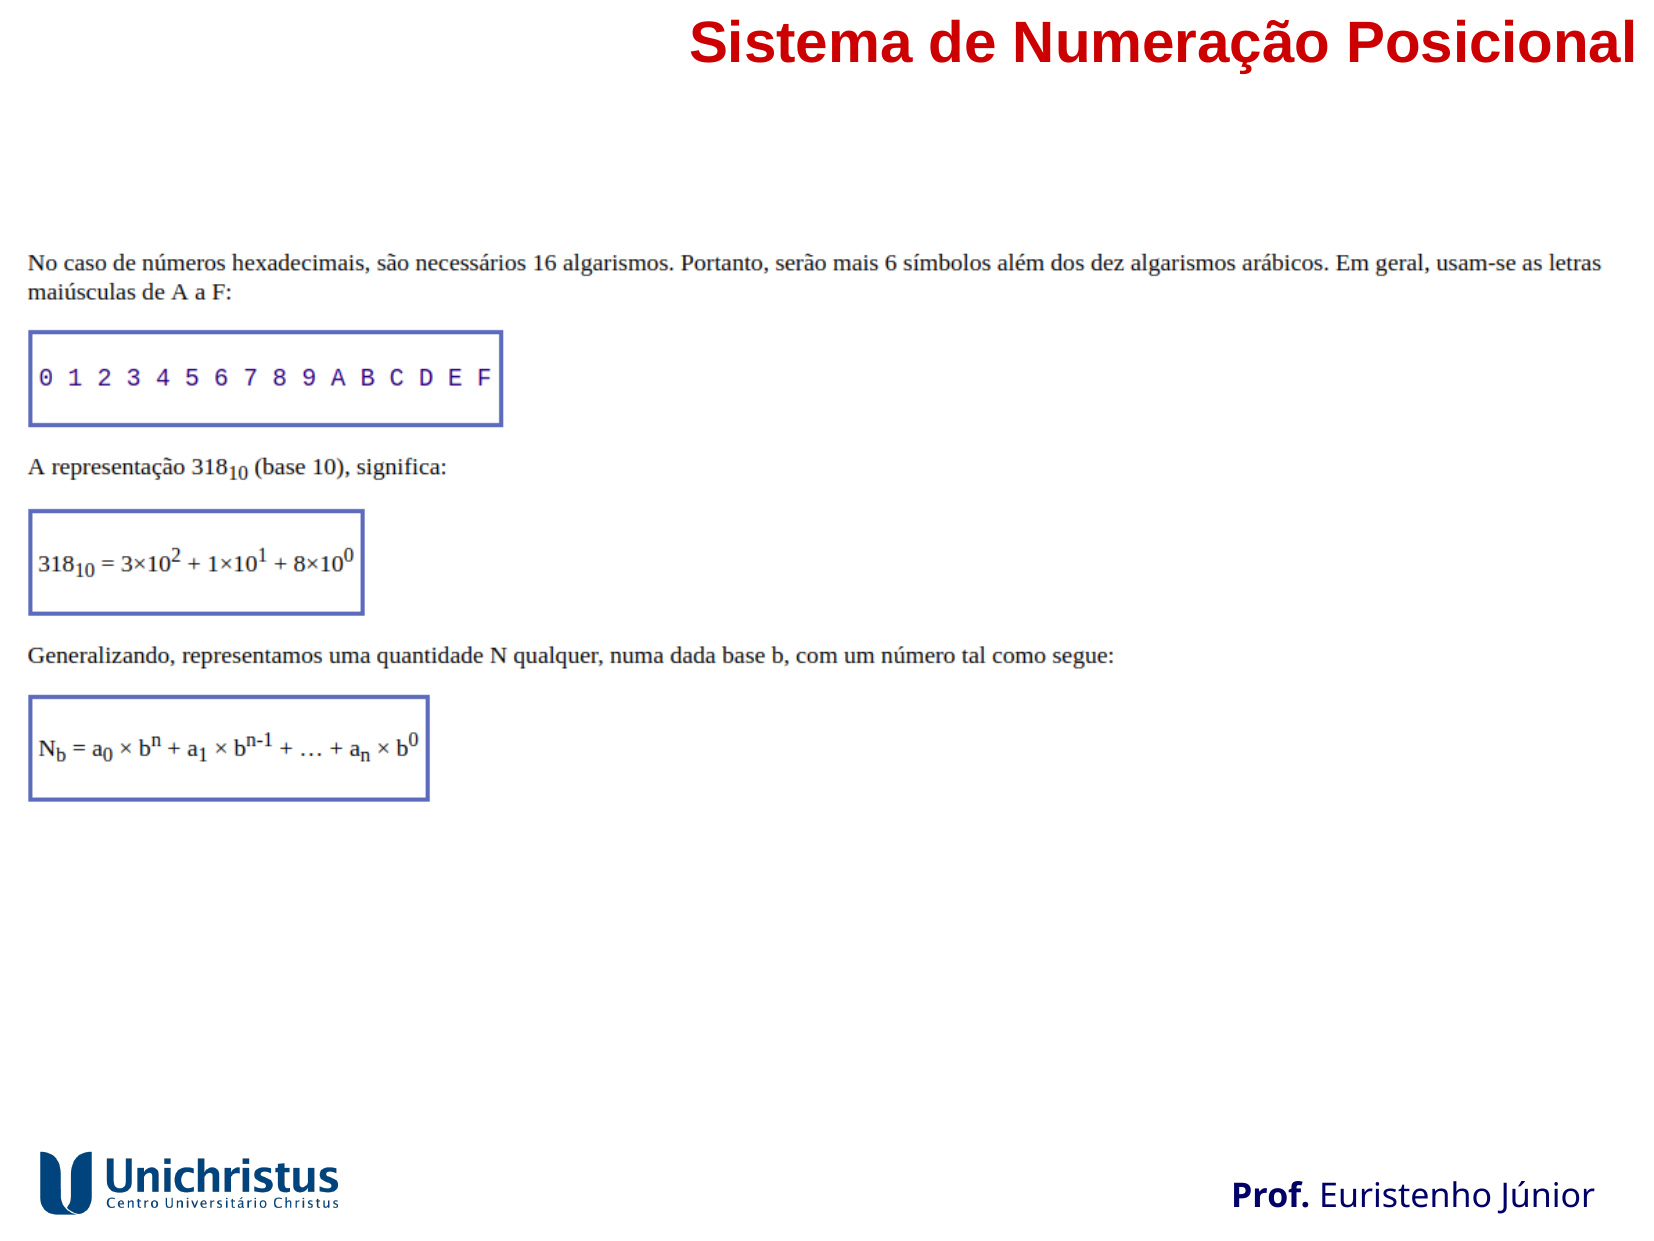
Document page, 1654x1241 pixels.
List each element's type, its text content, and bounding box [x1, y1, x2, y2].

text_box Sistema de Numeração Posicional [674, 2, 1654, 83]
picture [16, 247, 1607, 813]
picture [35, 1148, 343, 1217]
text_box Prof. Euristenho Júnior [1216, 1163, 1654, 1224]
